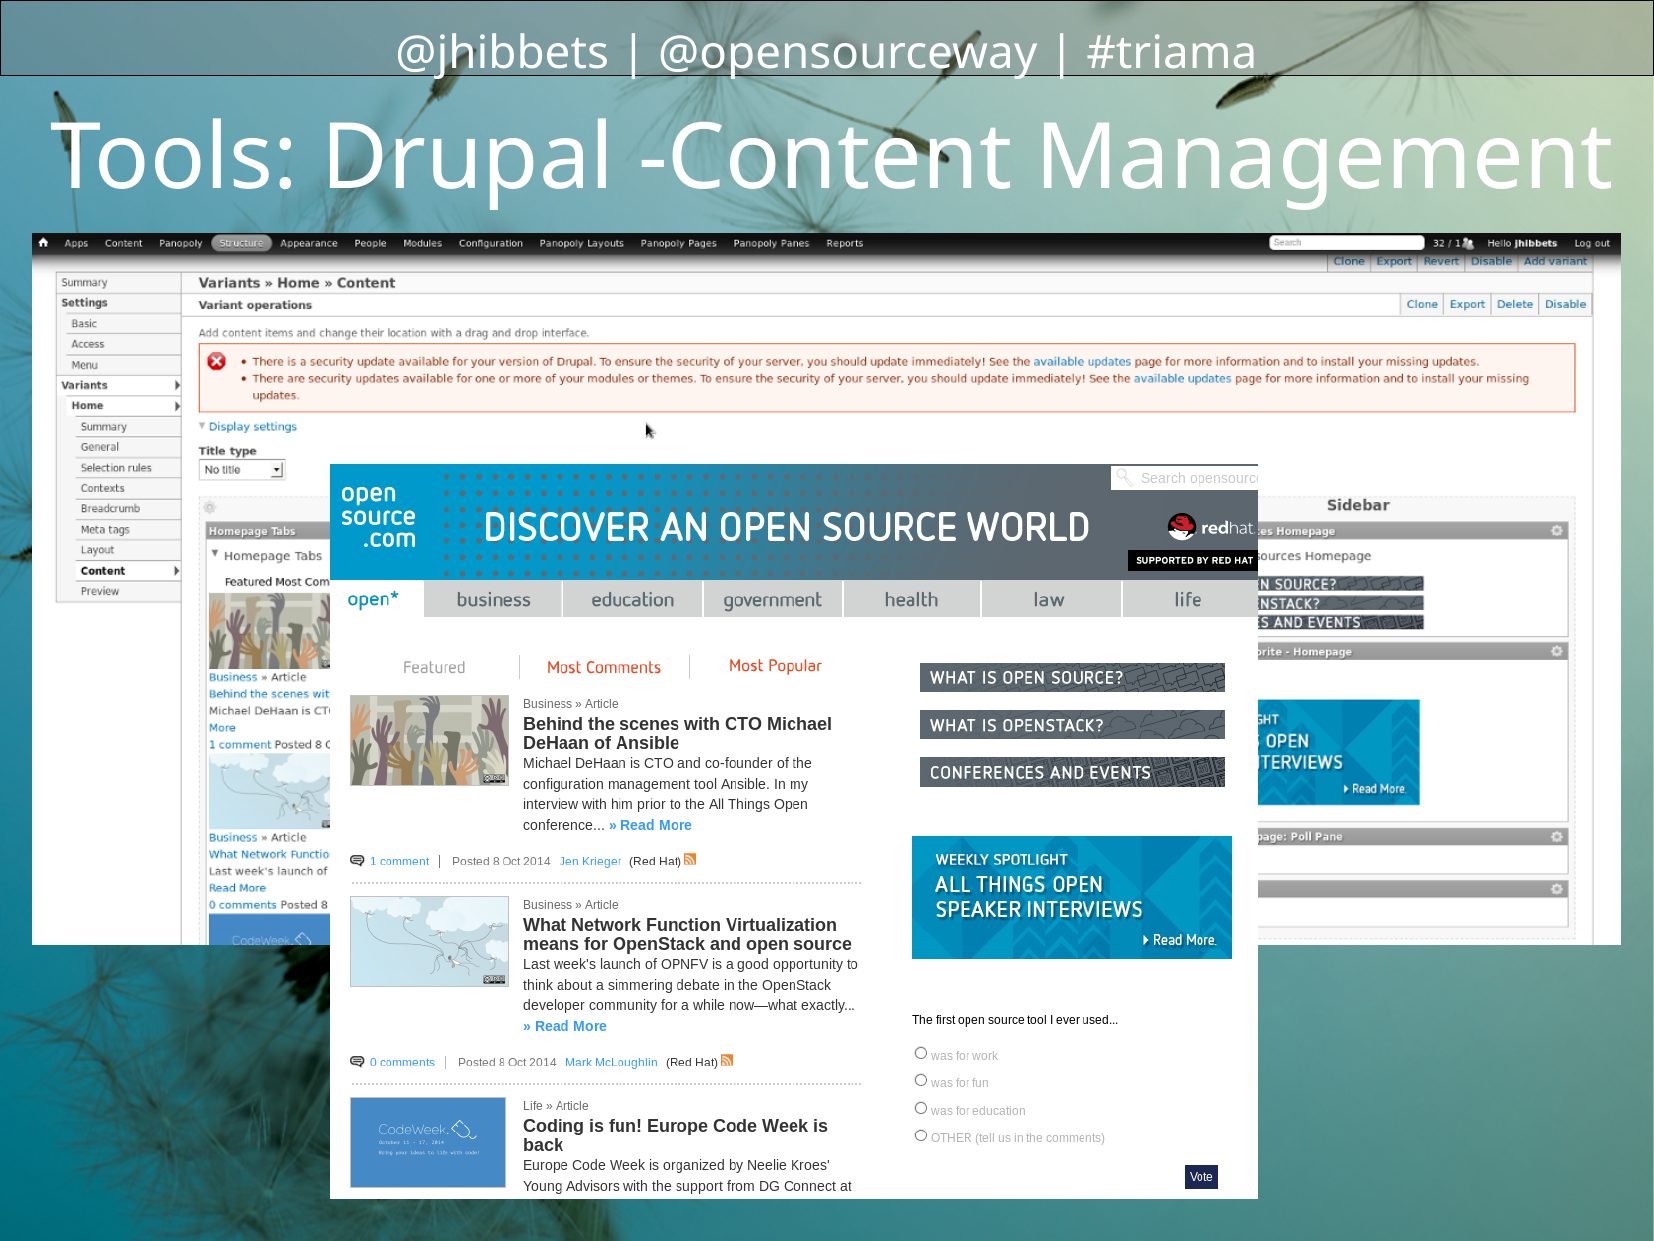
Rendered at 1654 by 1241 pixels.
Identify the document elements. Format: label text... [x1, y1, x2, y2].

title Tools: Drupal -Content Management [30, 49, 1636, 257]
picture [0, 76, 1654, 1241]
